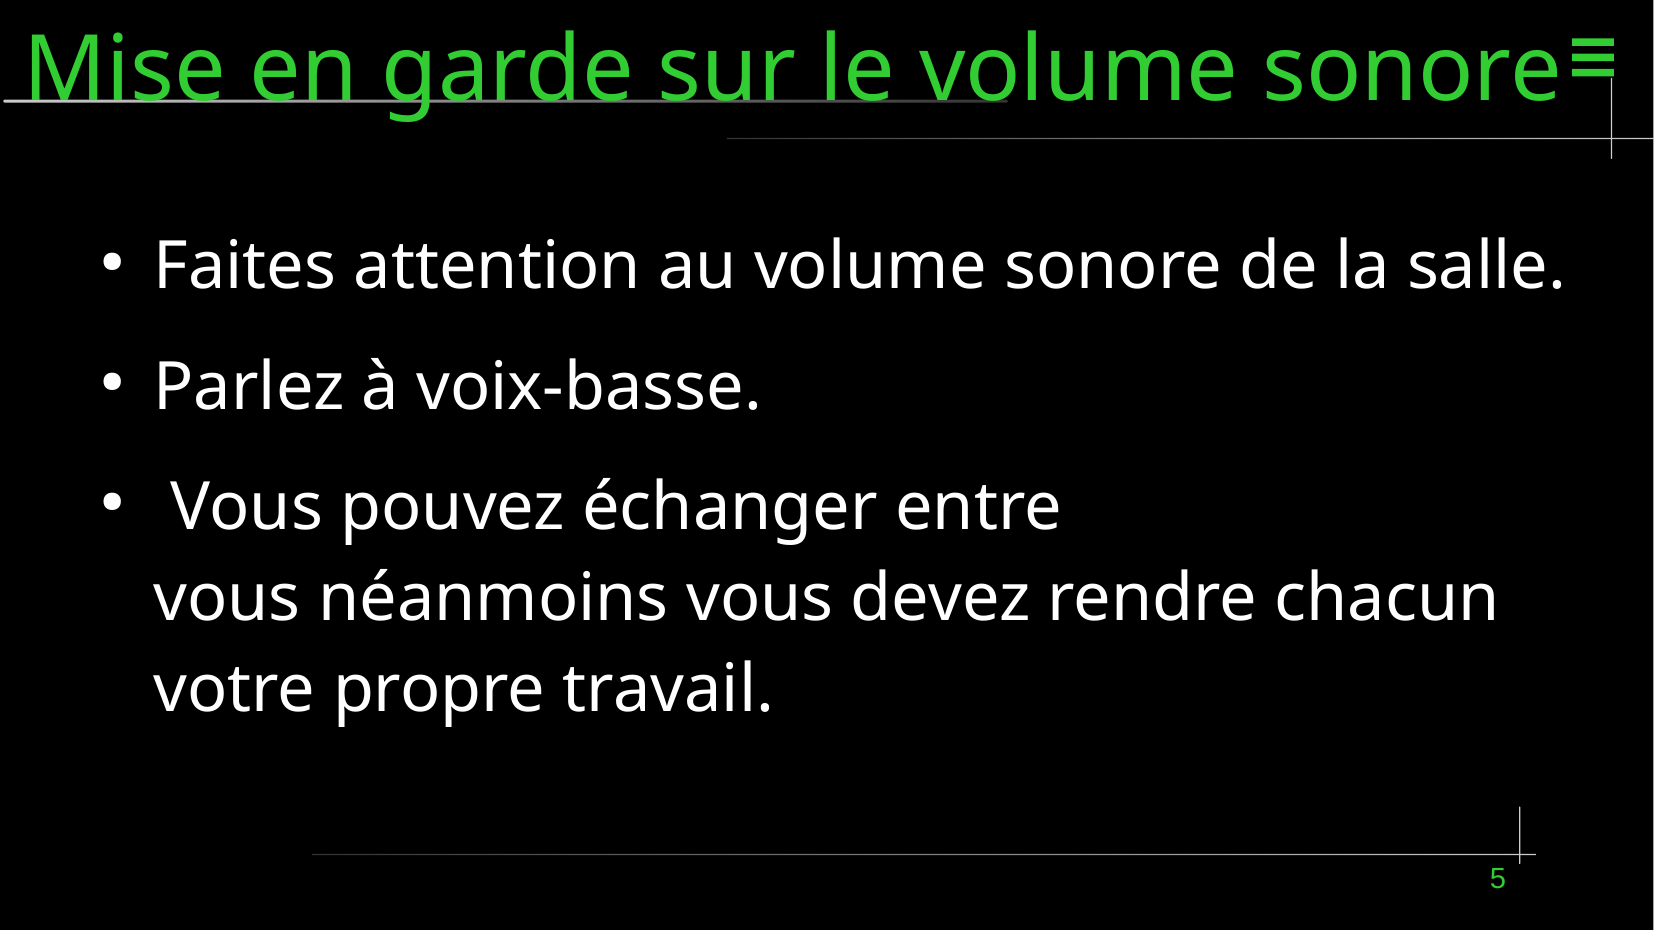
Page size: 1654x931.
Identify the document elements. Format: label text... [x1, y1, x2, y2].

list Faites attention au volume sonore de la salle. Parlez à voix-basse. Vous pouvez échanger entre vous néanmoins vous devez rendre chacun votre propre travail. [82, 217, 1571, 758]
picture [1563, 28, 1625, 89]
title Mise en garde sur le volume sonore [23, 2, 1589, 128]
